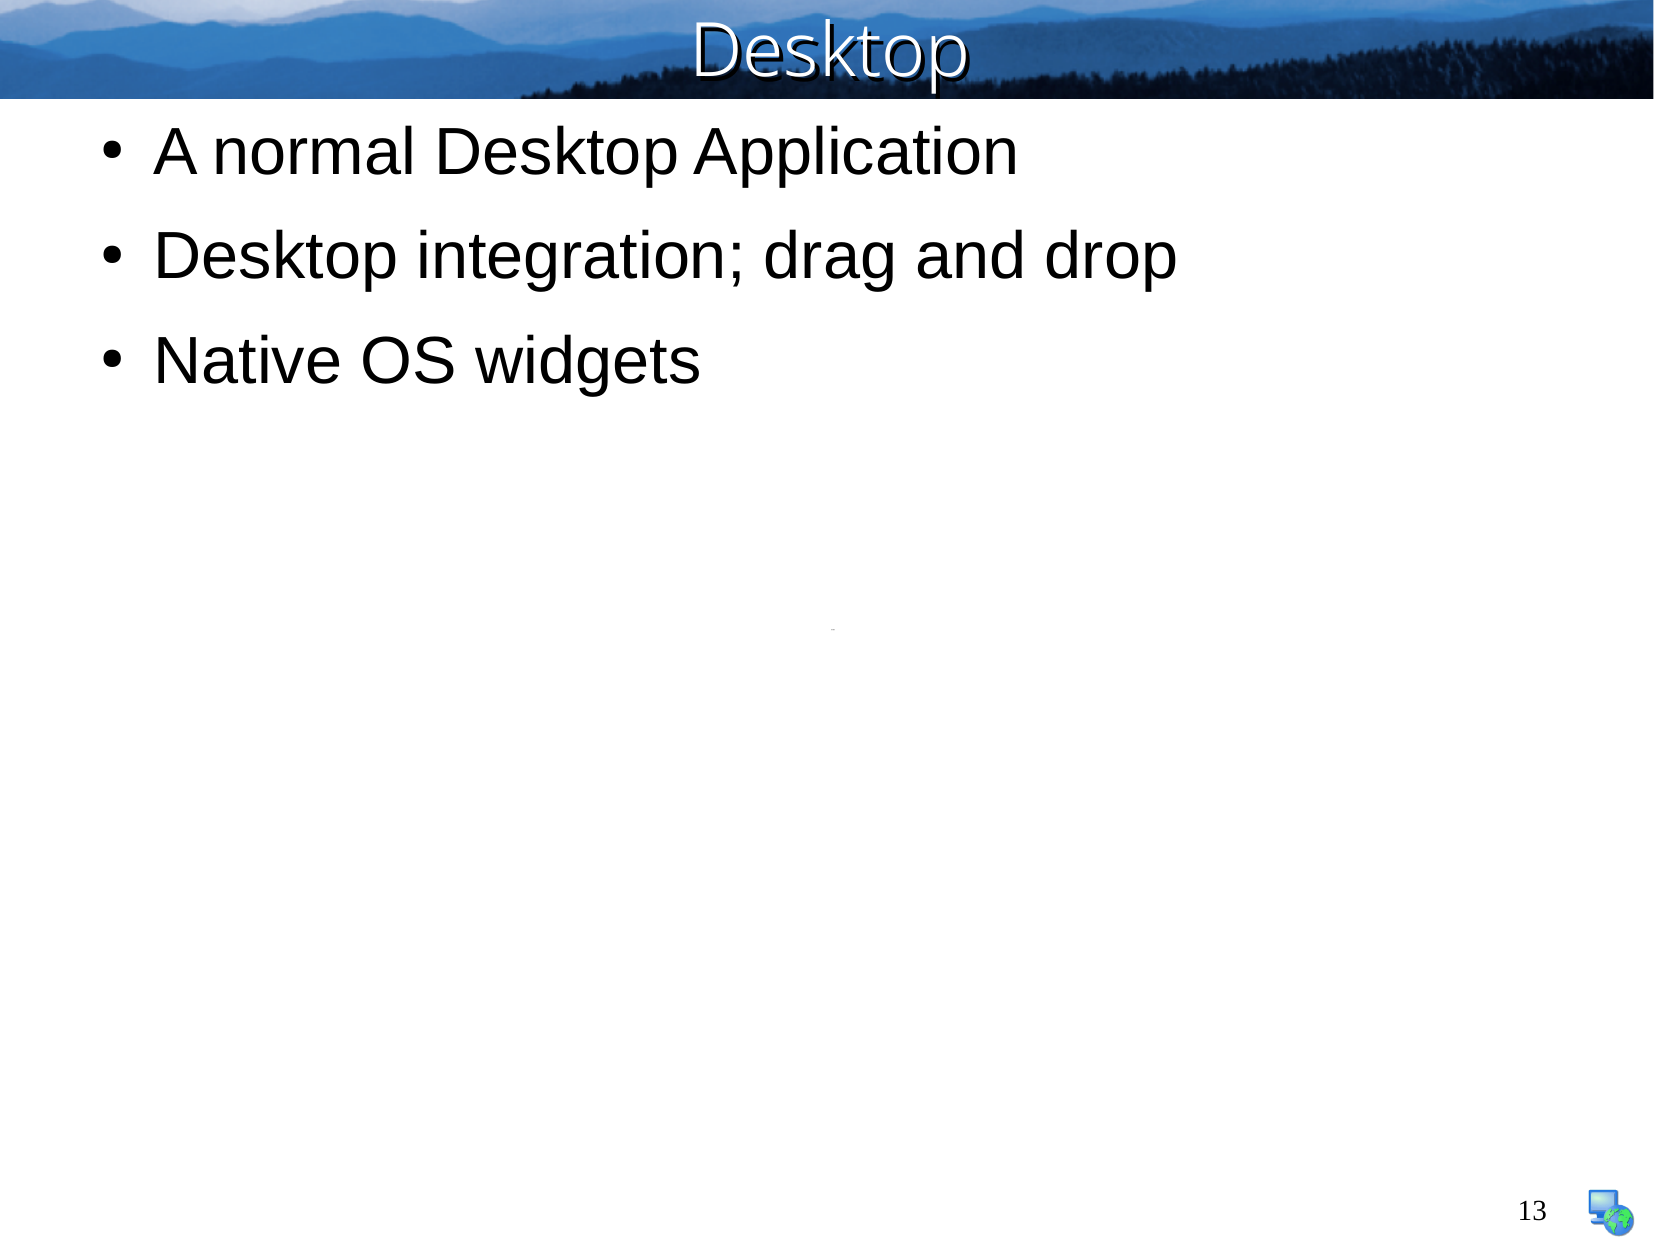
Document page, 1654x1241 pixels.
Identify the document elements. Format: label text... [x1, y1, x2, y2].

picture [940, 0, 1654, 99]
picture [0, 0, 936, 99]
picture [1588, 1189, 1635, 1238]
title Desktop [49, 0, 1611, 96]
list A normal Desktop Application Desktop integration; drag and drop Native OS widgets [82, 114, 1571, 1184]
